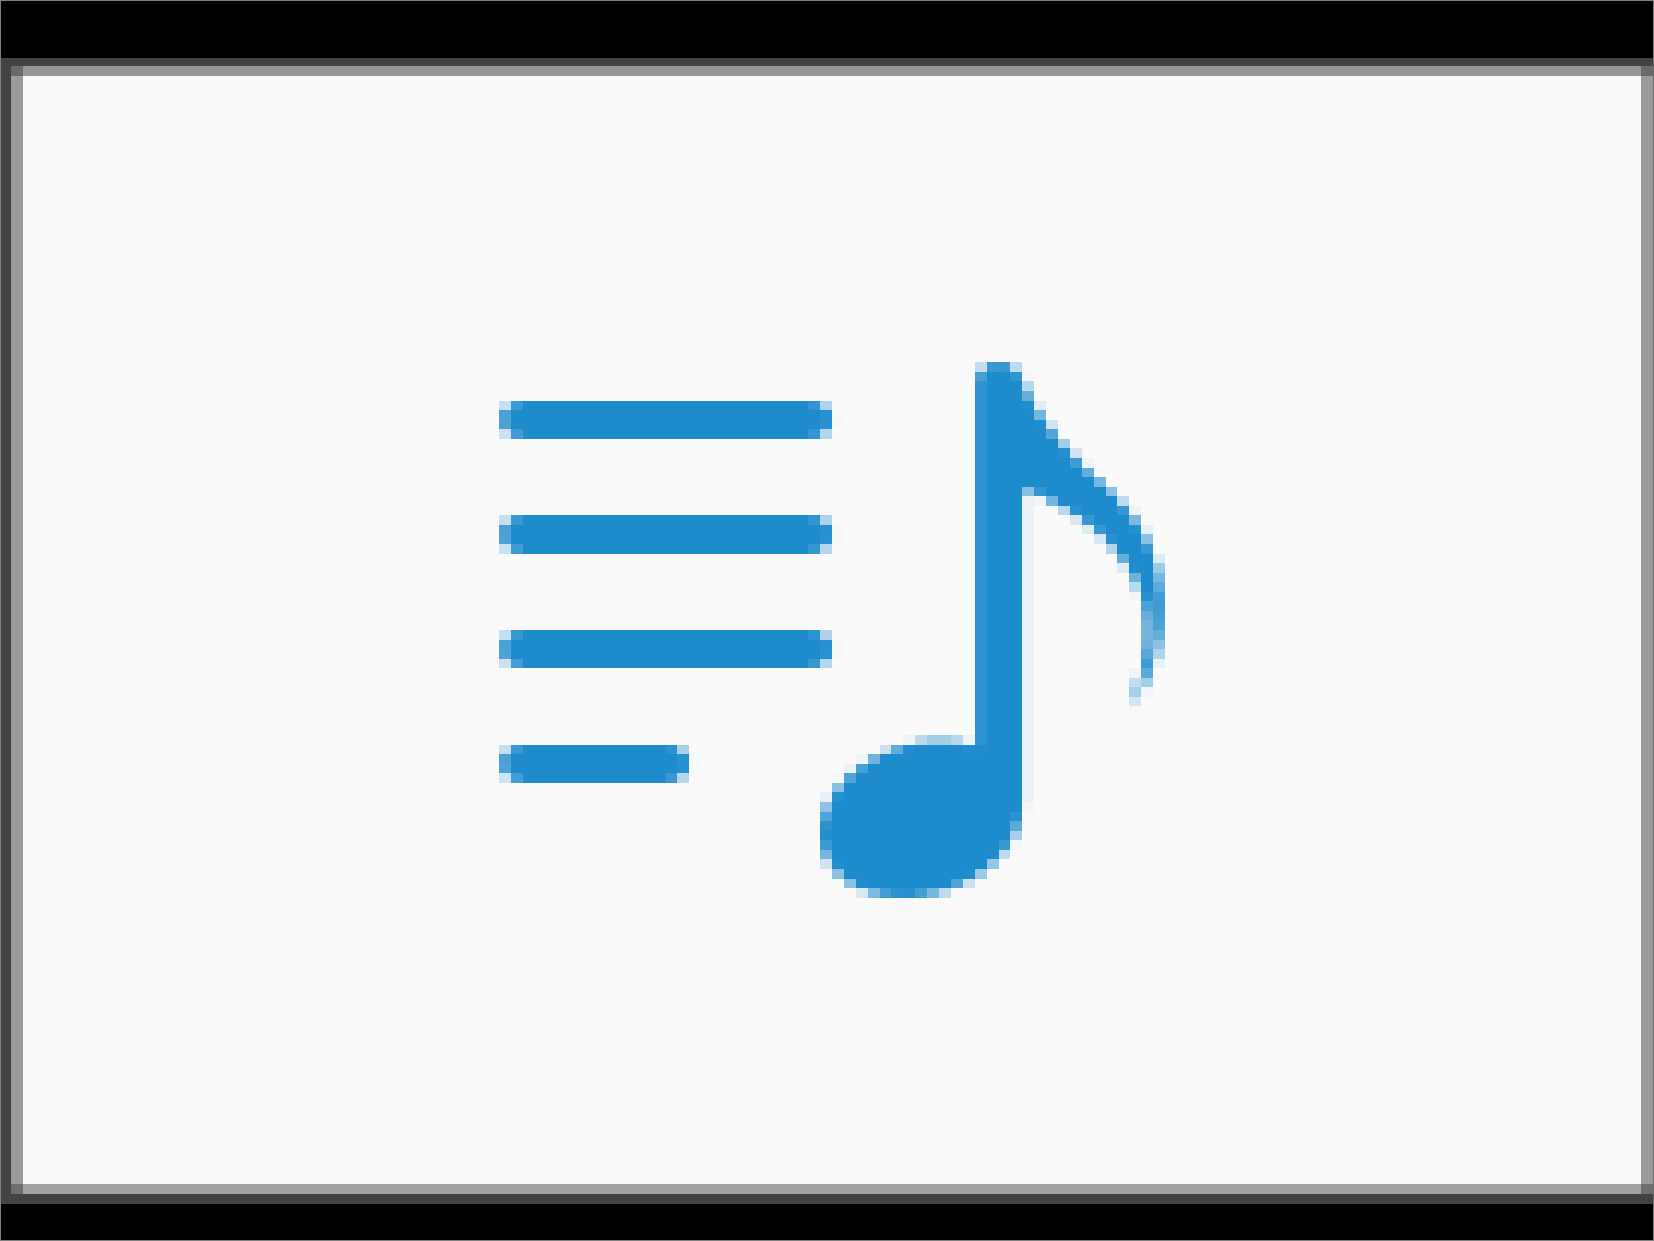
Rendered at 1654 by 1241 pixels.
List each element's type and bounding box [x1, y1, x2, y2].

text_box [0, 56, 1654, 1205]
